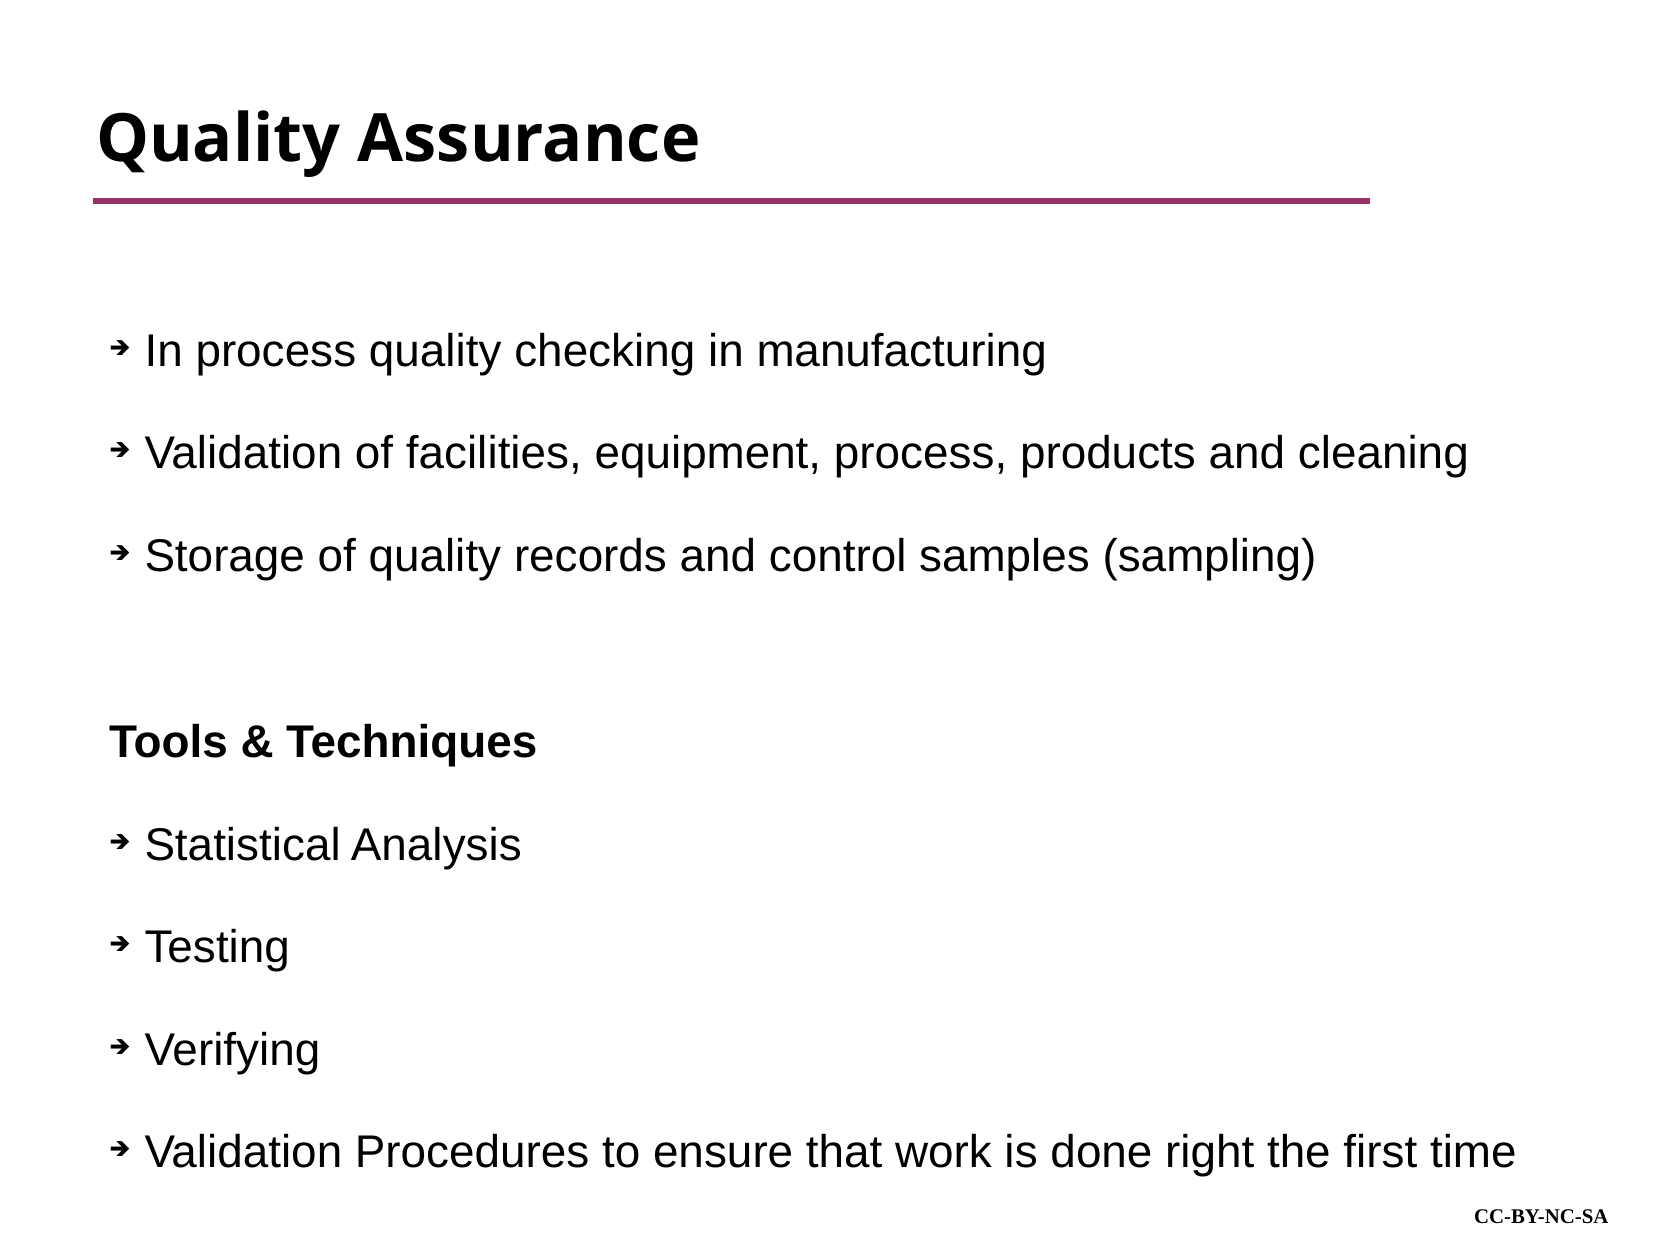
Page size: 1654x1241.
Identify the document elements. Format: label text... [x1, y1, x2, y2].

text_box In process quality checking in manufacturing Validation of facilities, equipment, process, products and cleaning Storage of quality records and control samples (sampling) Tools & Techniques Statistical Analysis Testing Verifying Validation Procedures to ensure that work is done right the first time [94, 266, 1536, 1134]
title Quality Assurance [96, 24, 1501, 247]
